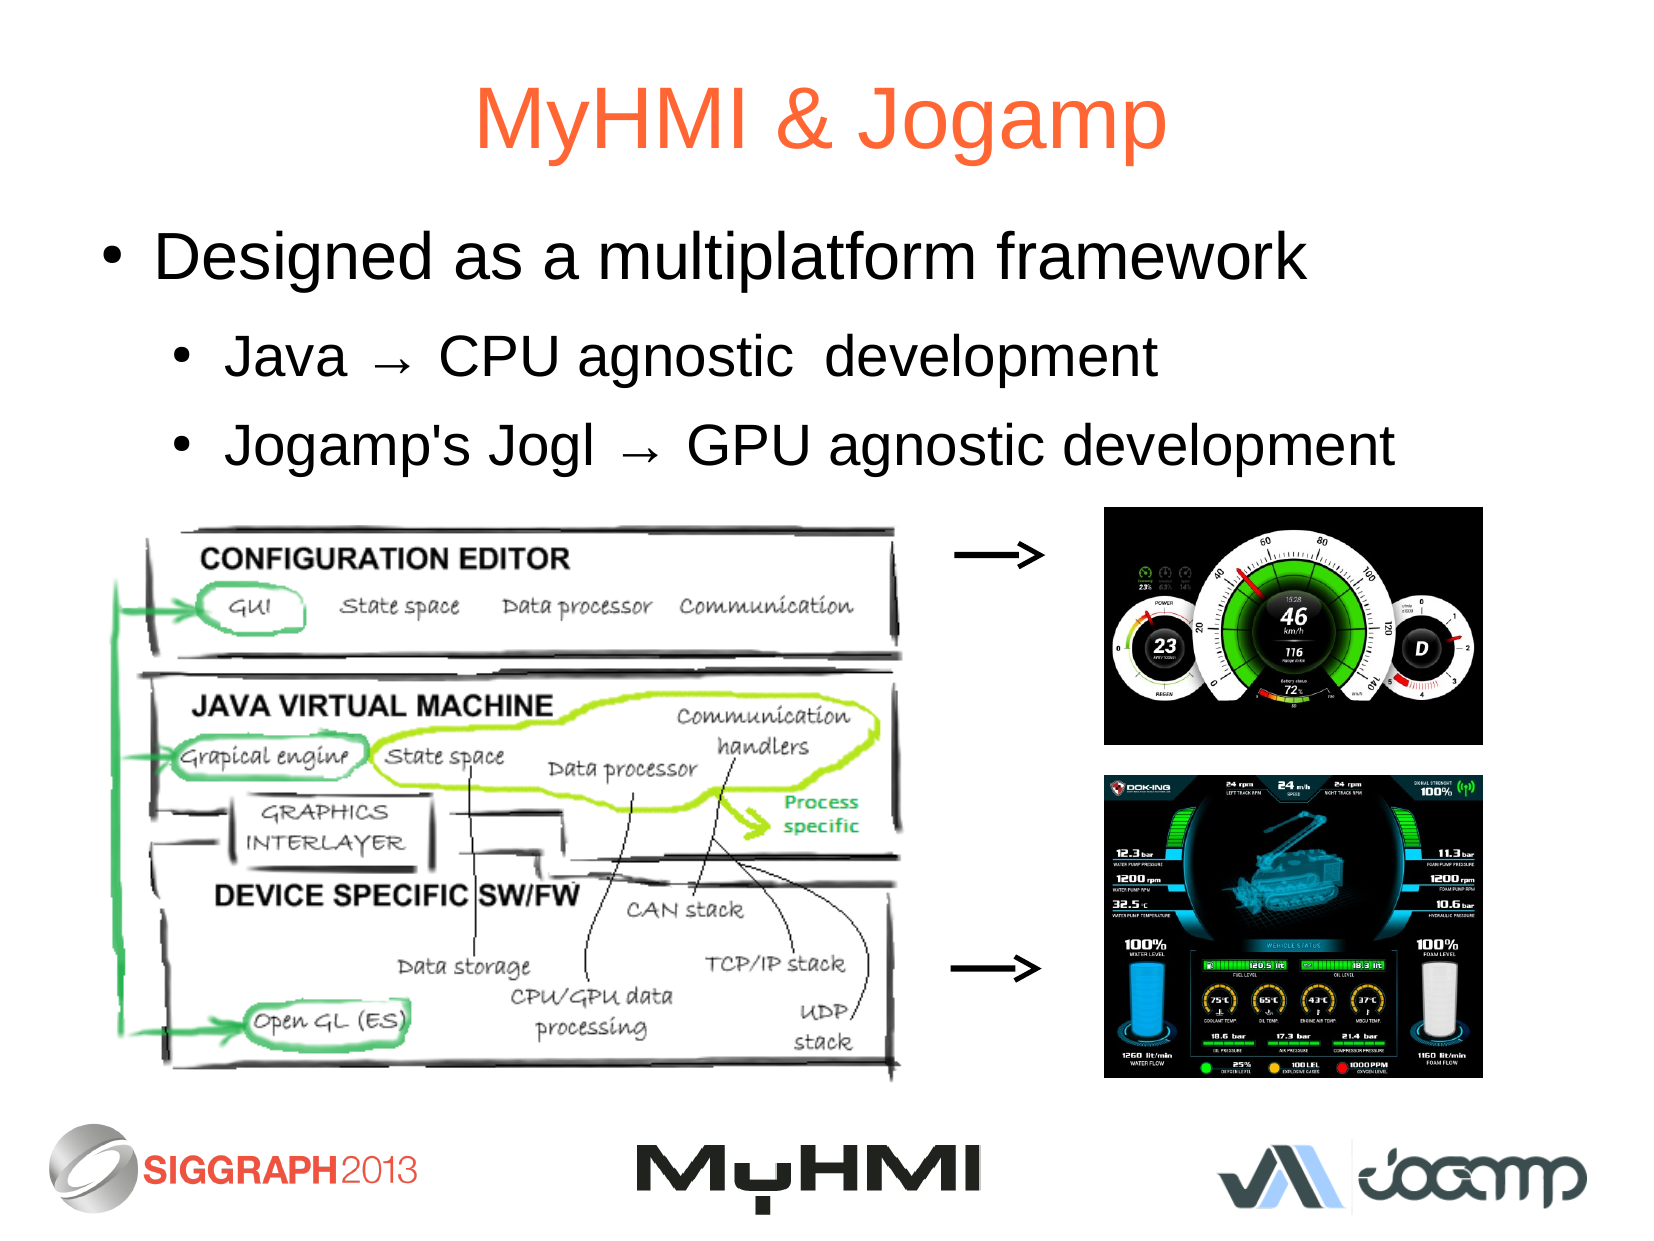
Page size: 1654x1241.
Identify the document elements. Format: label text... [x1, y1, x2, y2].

picture [1104, 775, 1483, 1078]
title MyHMI & Jogamp [68, 49, 1576, 188]
list Designed as a multiplatform framework Java → CPU agnostic development Jogamp's Jogl → GPU agnostic development [82, 219, 1538, 508]
picture [101, 525, 916, 1087]
picture [637, 1145, 981, 1215]
picture [45, 1122, 421, 1215]
picture [1215, 1139, 1587, 1215]
picture [1104, 507, 1483, 745]
